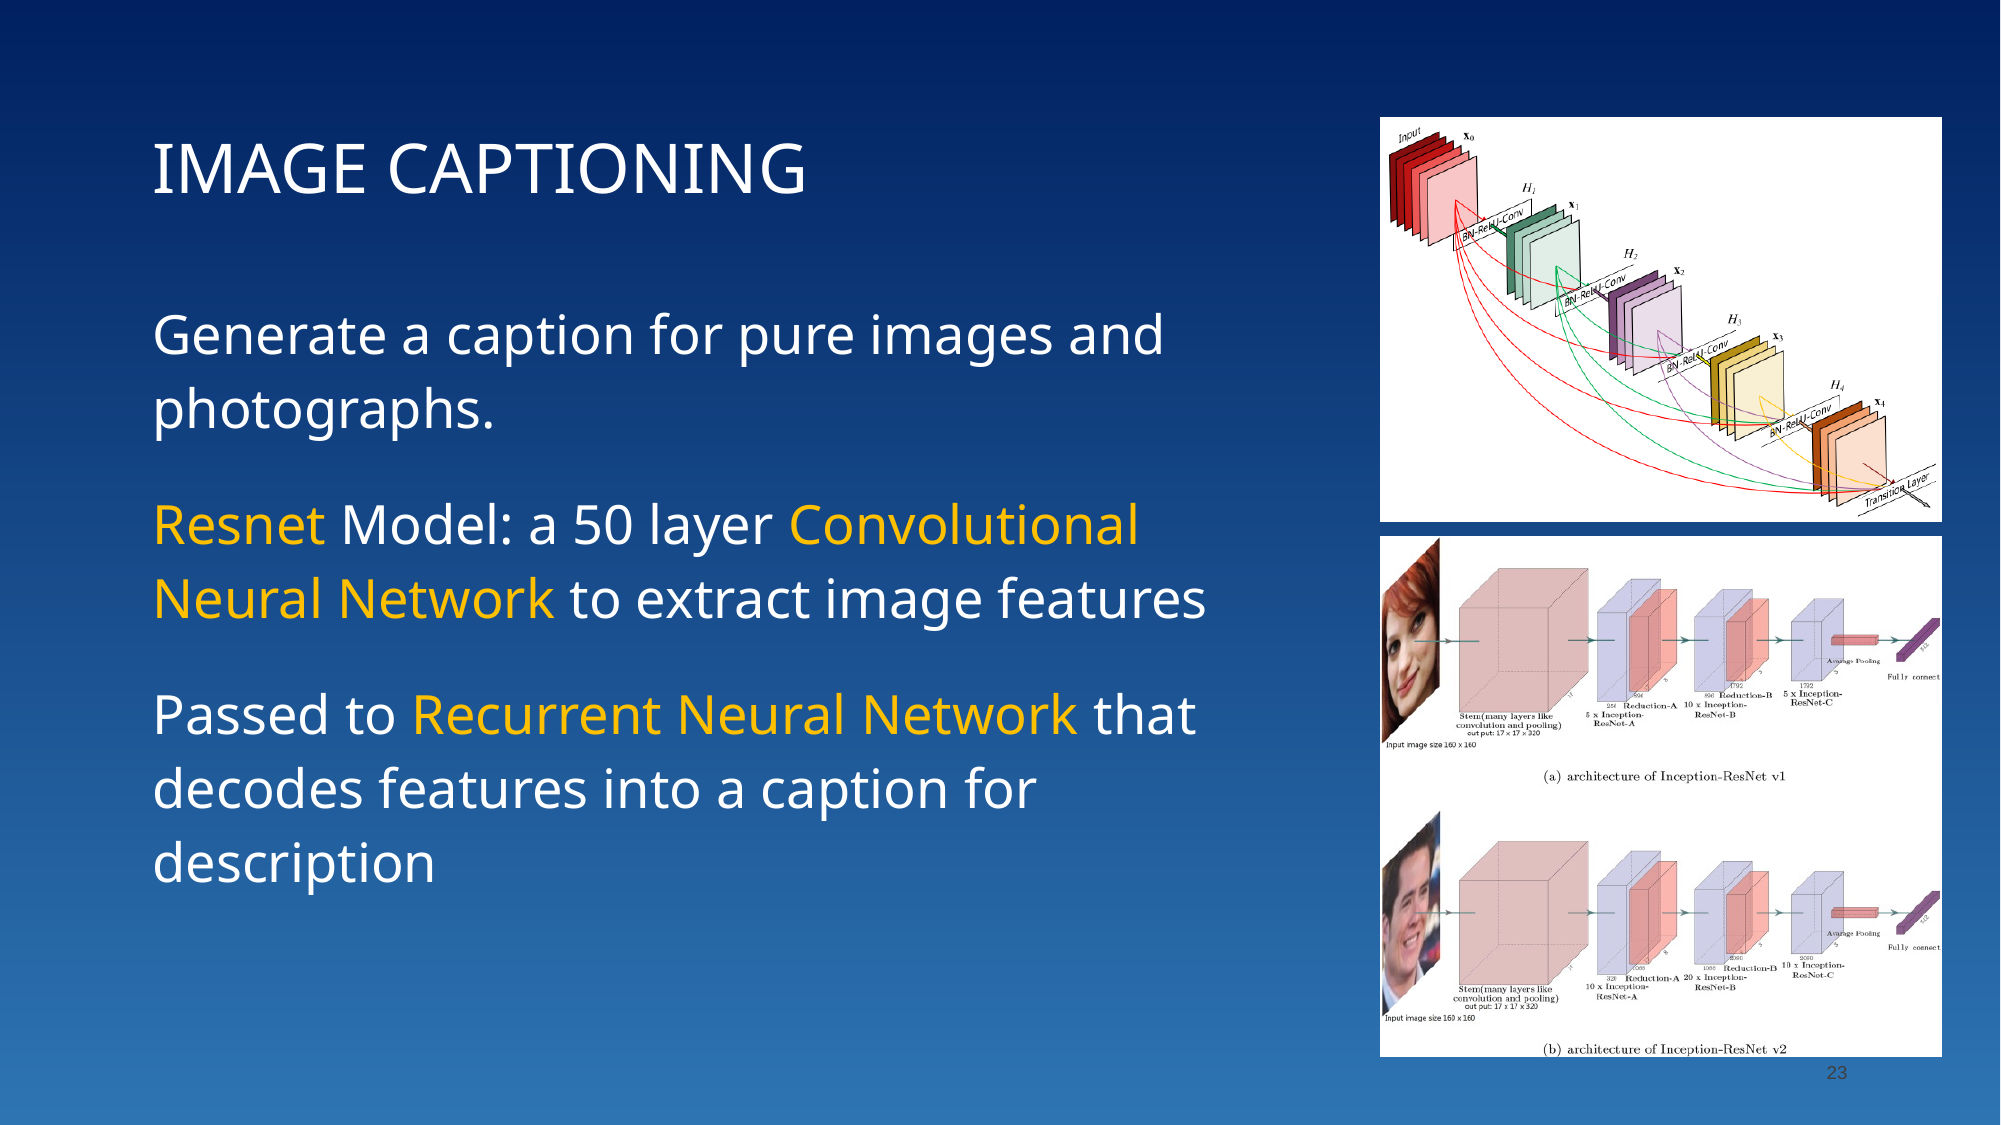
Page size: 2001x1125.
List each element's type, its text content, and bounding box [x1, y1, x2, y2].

title IMAGE CAPTIONING [137, 59, 1863, 278]
slide_number 23 [1412, 1057, 1863, 1103]
text_box Generate a caption for pure images and photographs. Resnet Model: a 50 layer Convolutional Neural Network to extract image features Passed to Recurrent Neural Network that decodes features into a caption for description [137, 288, 1233, 824]
picture [1380, 117, 1942, 522]
picture [1380, 536, 1942, 1057]
